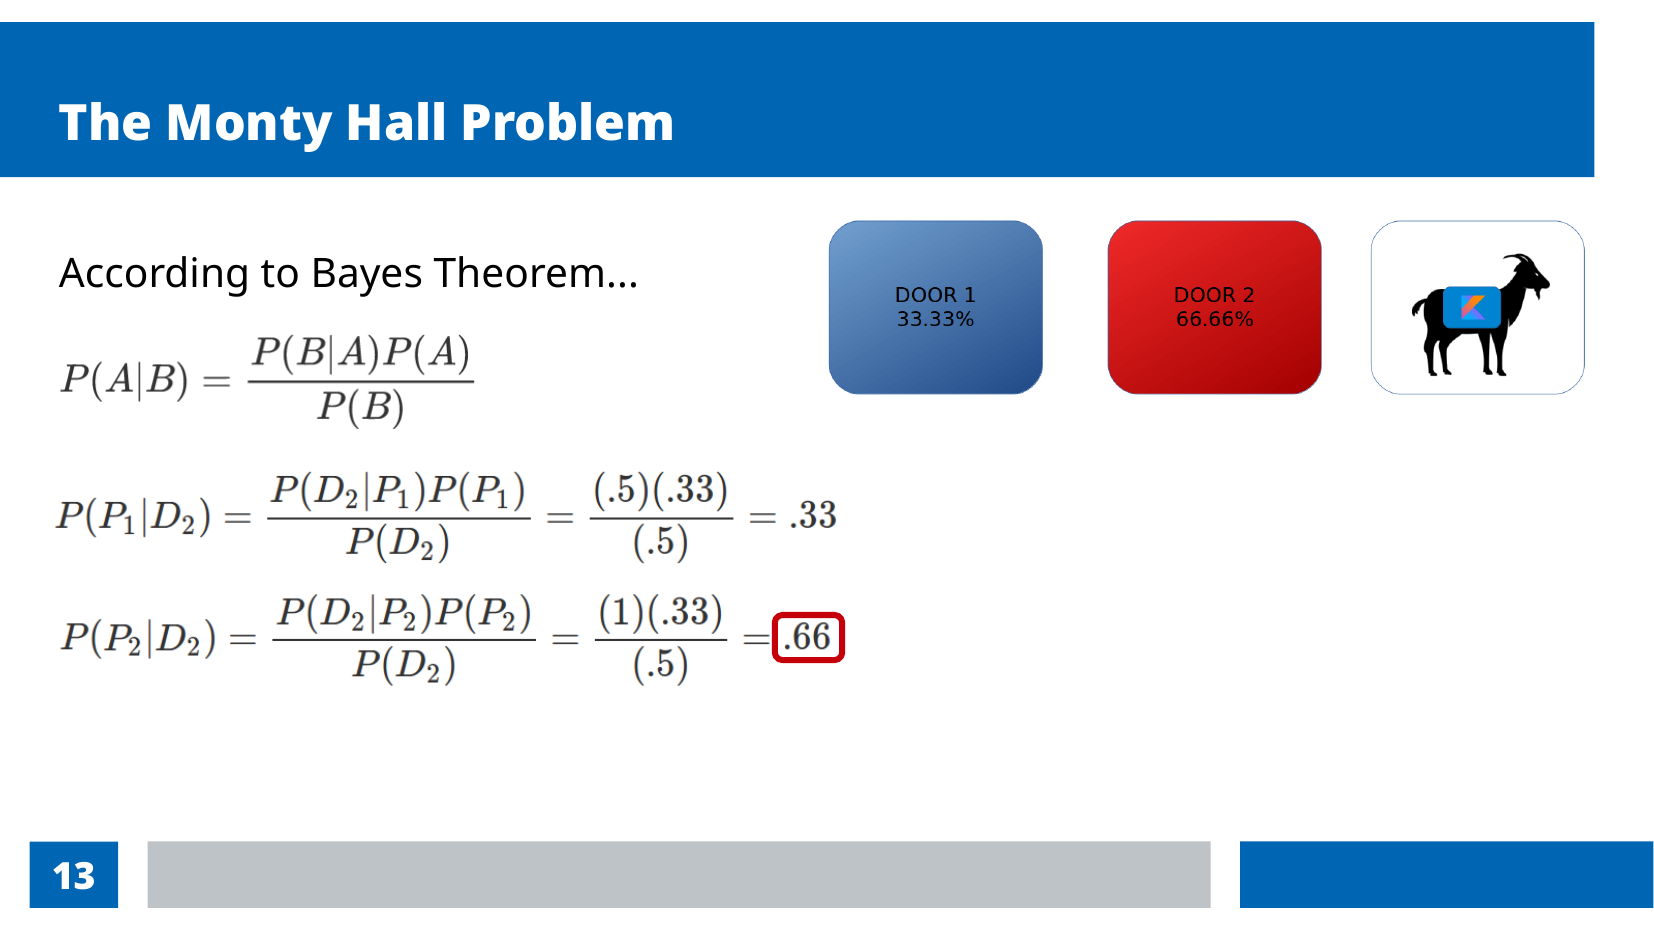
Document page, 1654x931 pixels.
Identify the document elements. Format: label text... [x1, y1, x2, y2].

picture [824, 209, 1591, 406]
picture [55, 320, 488, 441]
title The Monty Hall Problem [59, 44, 1595, 156]
picture [45, 449, 843, 695]
list According to Bayes Theorem... [59, 243, 1565, 820]
picture [778, 619, 839, 657]
